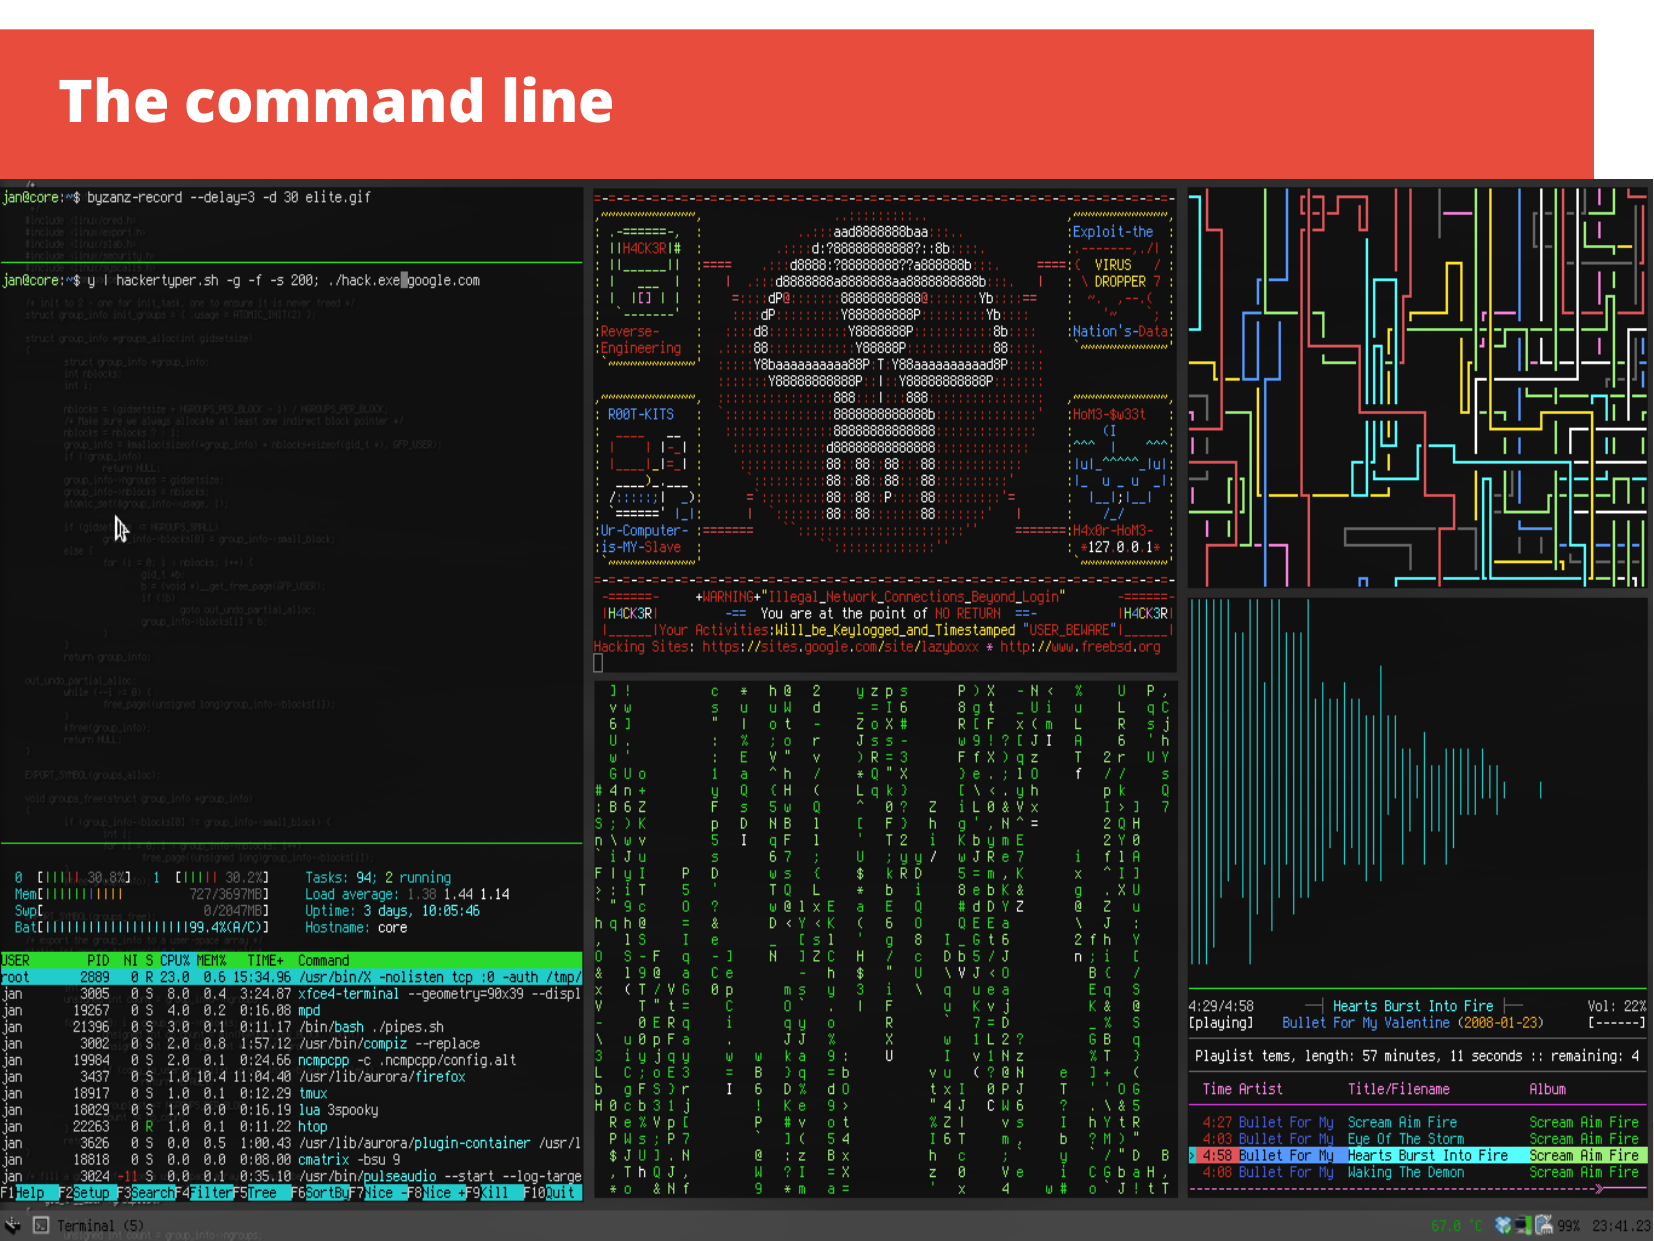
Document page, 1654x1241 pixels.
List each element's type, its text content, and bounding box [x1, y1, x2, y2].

title The command line [58, 59, 1594, 136]
picture [0, 179, 1653, 1241]
